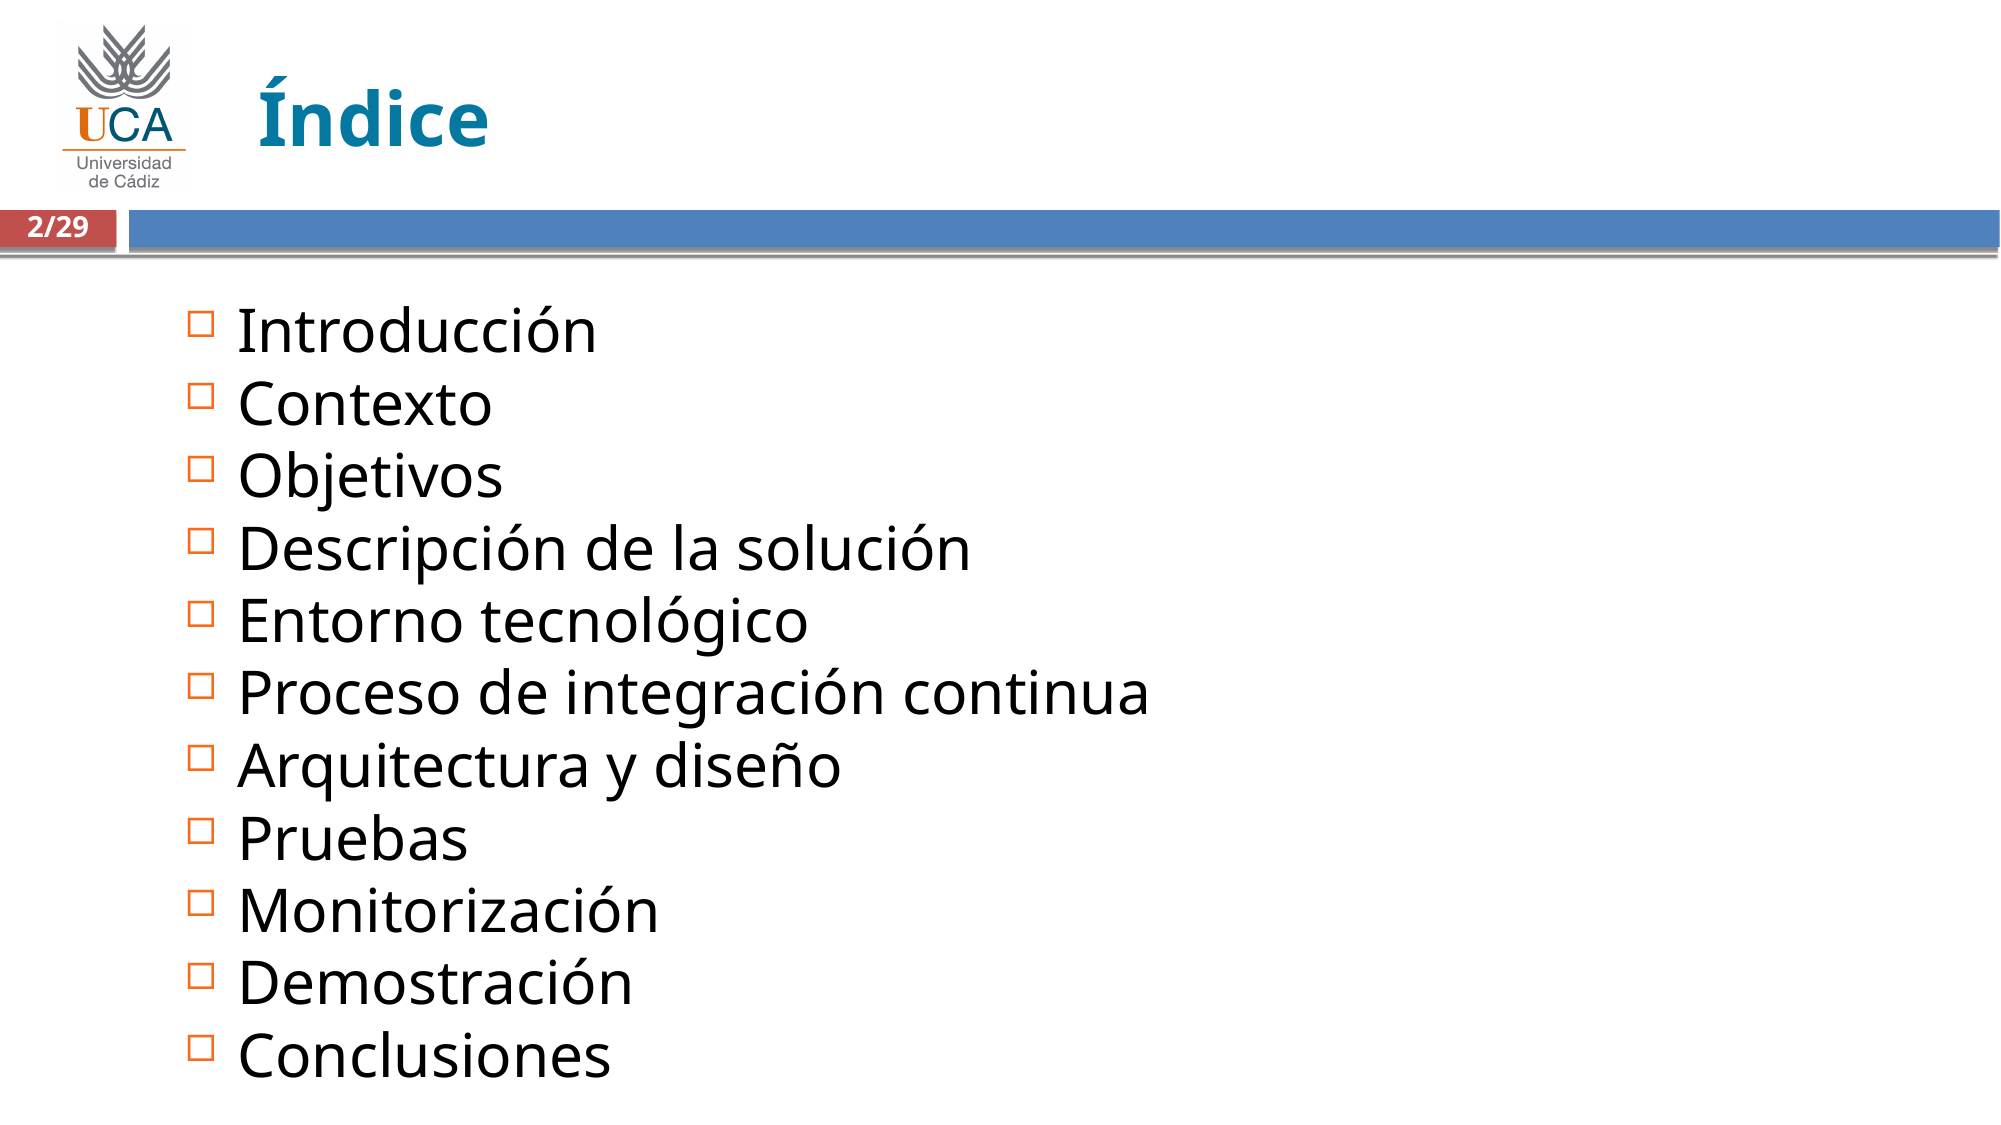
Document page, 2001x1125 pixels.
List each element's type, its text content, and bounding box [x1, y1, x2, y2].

picture [58, 22, 190, 191]
text_box <número>/29 [0, 208, 117, 249]
text_box Introducción Contexto Objetivos Descripción de la solución Entorno tecnológico Proceso de integración continua Arquitectura y diseño Pruebas Monitorización Demostración Conclusiones [169, 284, 1419, 1017]
text_box Índice [243, 44, 1752, 188]
